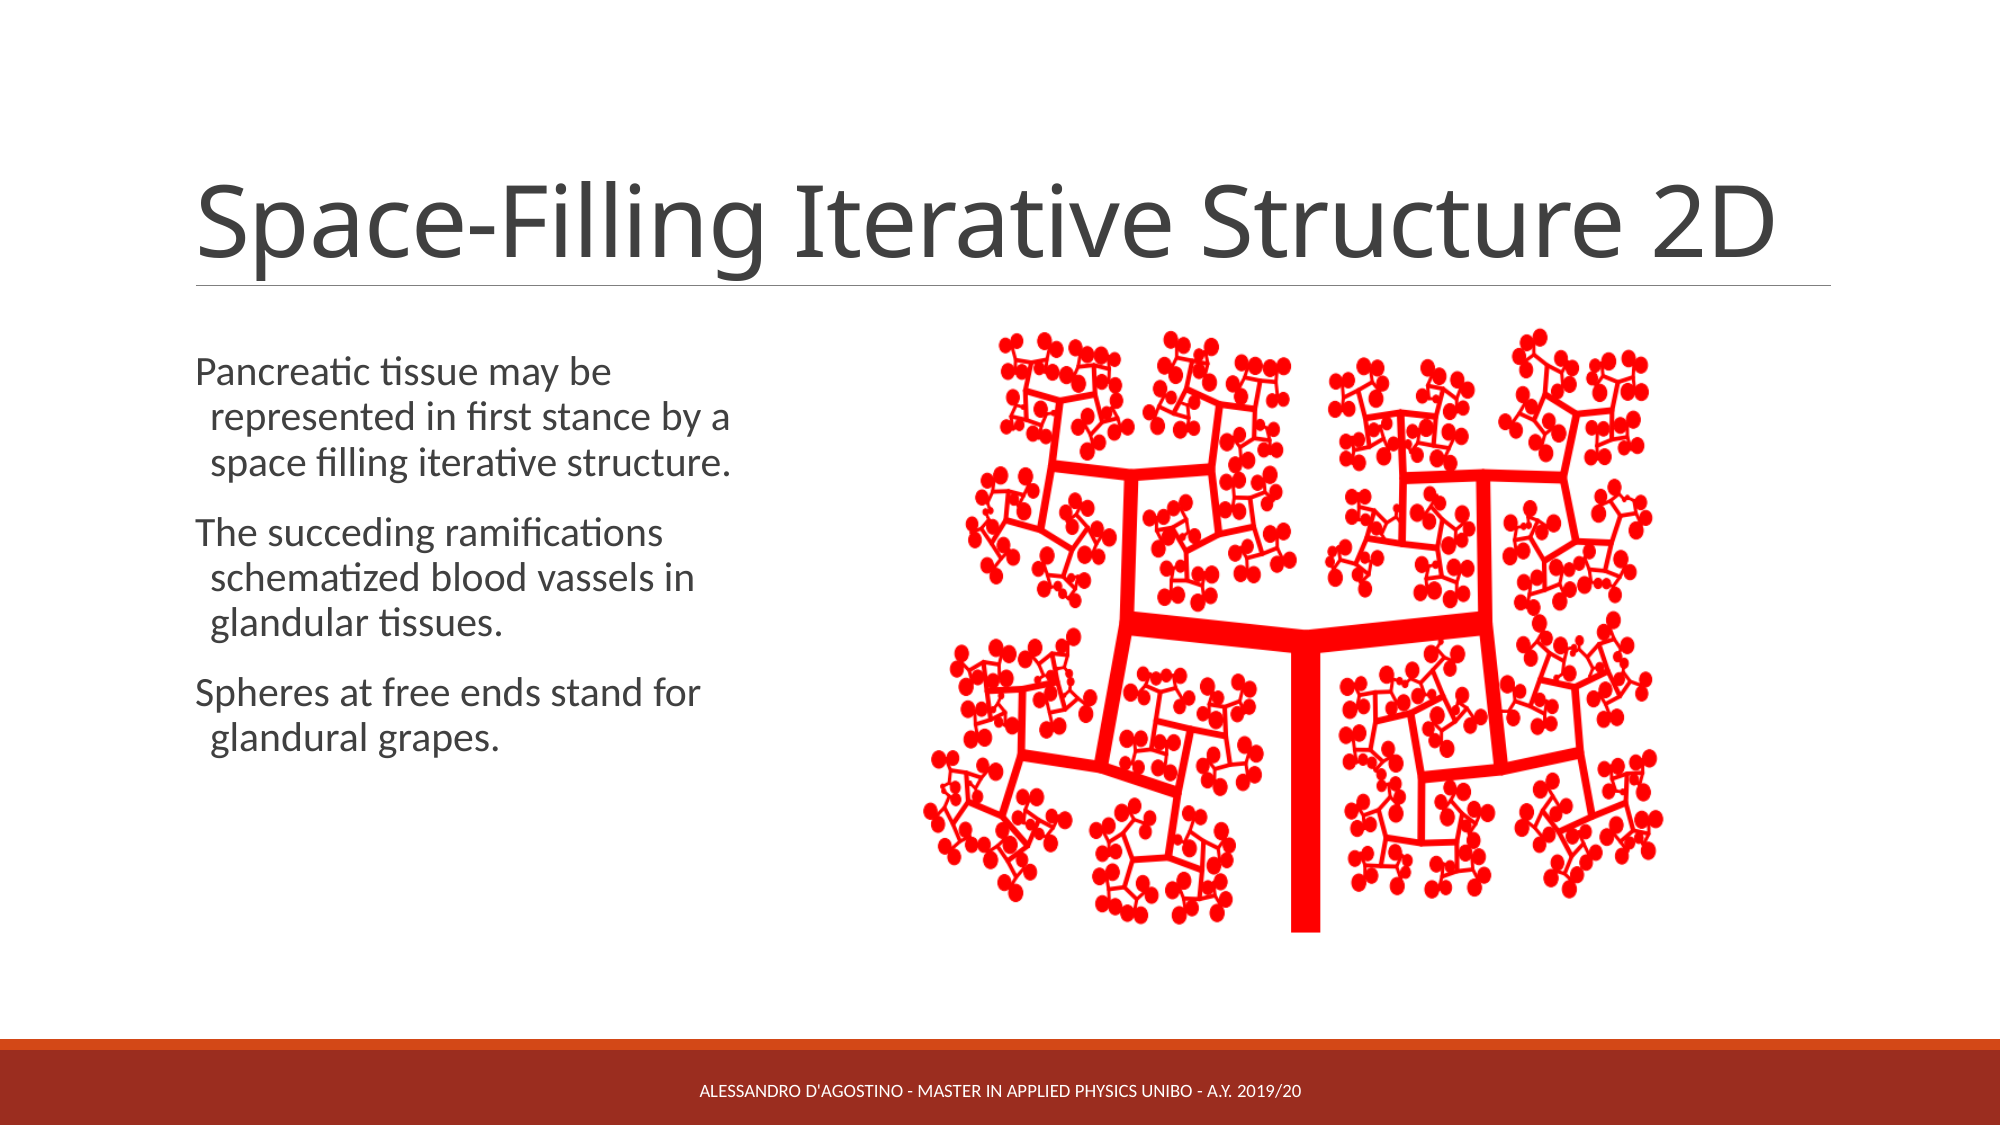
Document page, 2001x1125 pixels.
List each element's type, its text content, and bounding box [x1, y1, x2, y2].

title Space-Filling Iterative Structure 2D [180, 47, 1831, 286]
list Pancreatic tissue may be represented in first stance by a space filling iterative structure. The succeding ramifications schematized blood vassels in glandular tissues. Spheres at free ends stand for glandural grapes. [180, 342, 747, 1003]
text_box Alessandro d'Agostino - Master in Applied Physics UniBo - a.y. 2019/20 [604, 1059, 1396, 1120]
picture [904, 314, 1696, 951]
